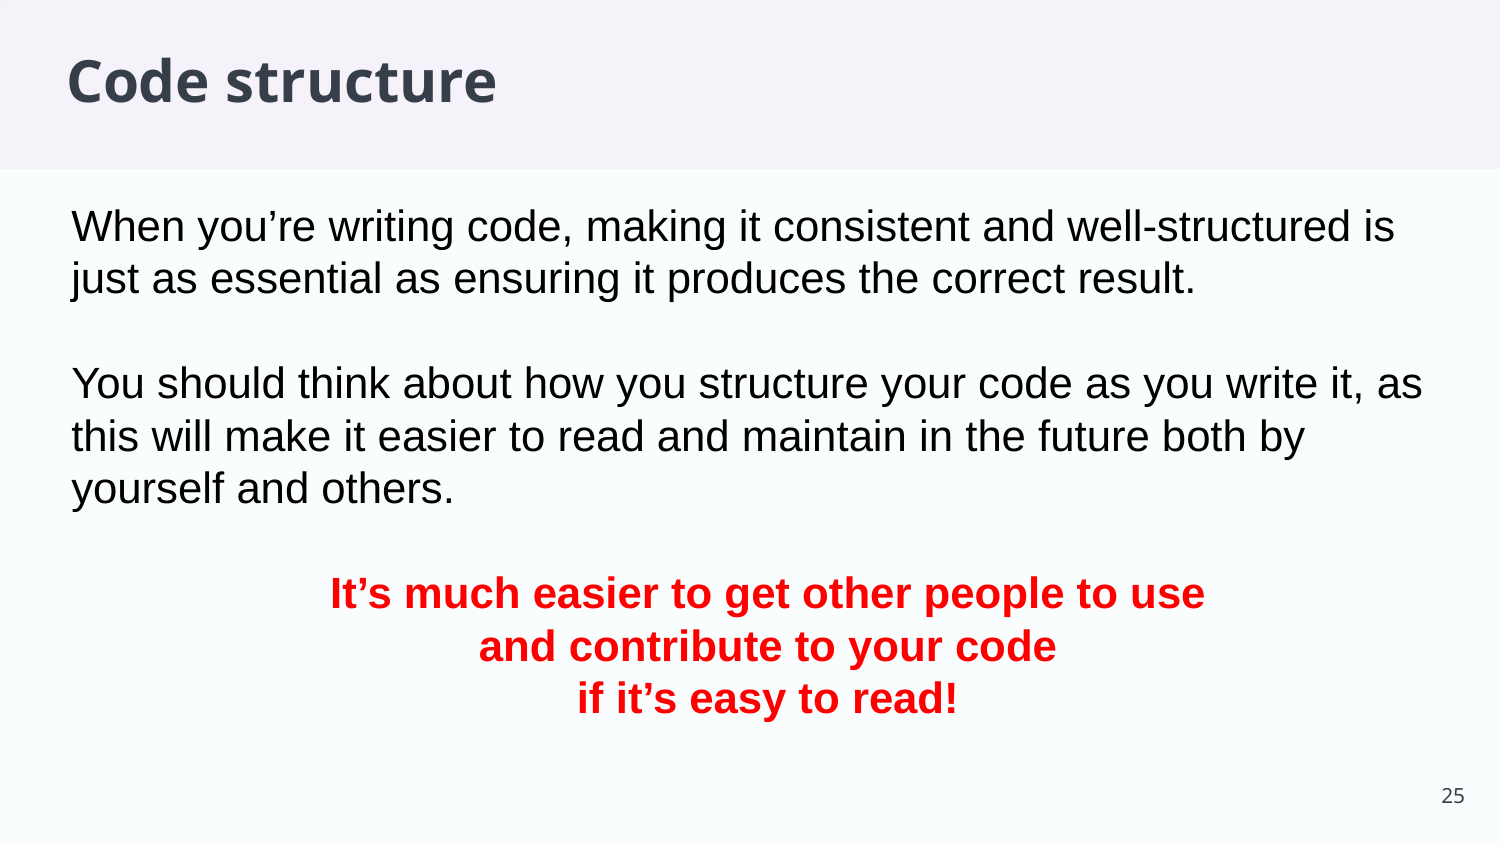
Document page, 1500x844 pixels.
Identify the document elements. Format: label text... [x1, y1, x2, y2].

title Code structure [51, 28, 1390, 141]
slide_number <number> [1389, 764, 1480, 830]
text_box When you’re writing code, making it consistent and well-structured is just as essential as ensuring it produces the correct result. You should think about how you structure your code as you write it, as this will make it easier to read and maintain in the future both by yourself and others. It’s much easier to get other people to use and contribute to your code if it’s easy to read! [56, 182, 1480, 738]
